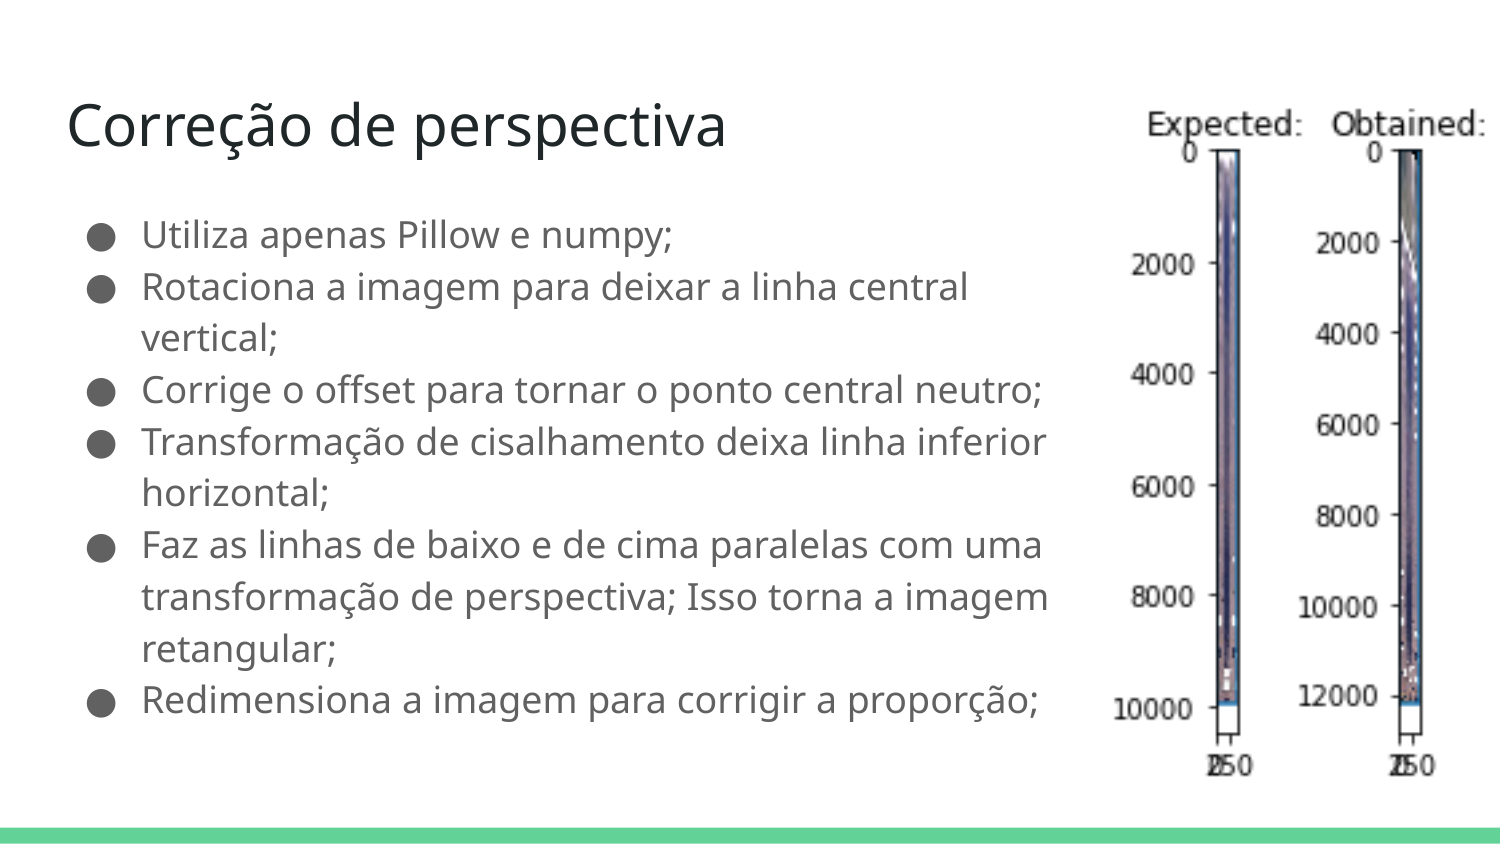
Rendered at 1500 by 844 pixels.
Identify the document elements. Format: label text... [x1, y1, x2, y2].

title Correção de perspectiva [51, 72, 1449, 167]
picture [1094, 91, 1492, 798]
list Utiliza apenas Pillow e numpy; Rotaciona a imagem para deixar a linha central vertical; Corrige o offset para tornar o ponto central neutro; Transformação de cisalhamento deixa linha inferior horizontal; Faz as linhas de baixo e de cima paralelas com uma transformação de perspectiva; Isso torna a imagem retangular; Redimensiona a imagem para corrigir a proporção; [51, 189, 1094, 750]
